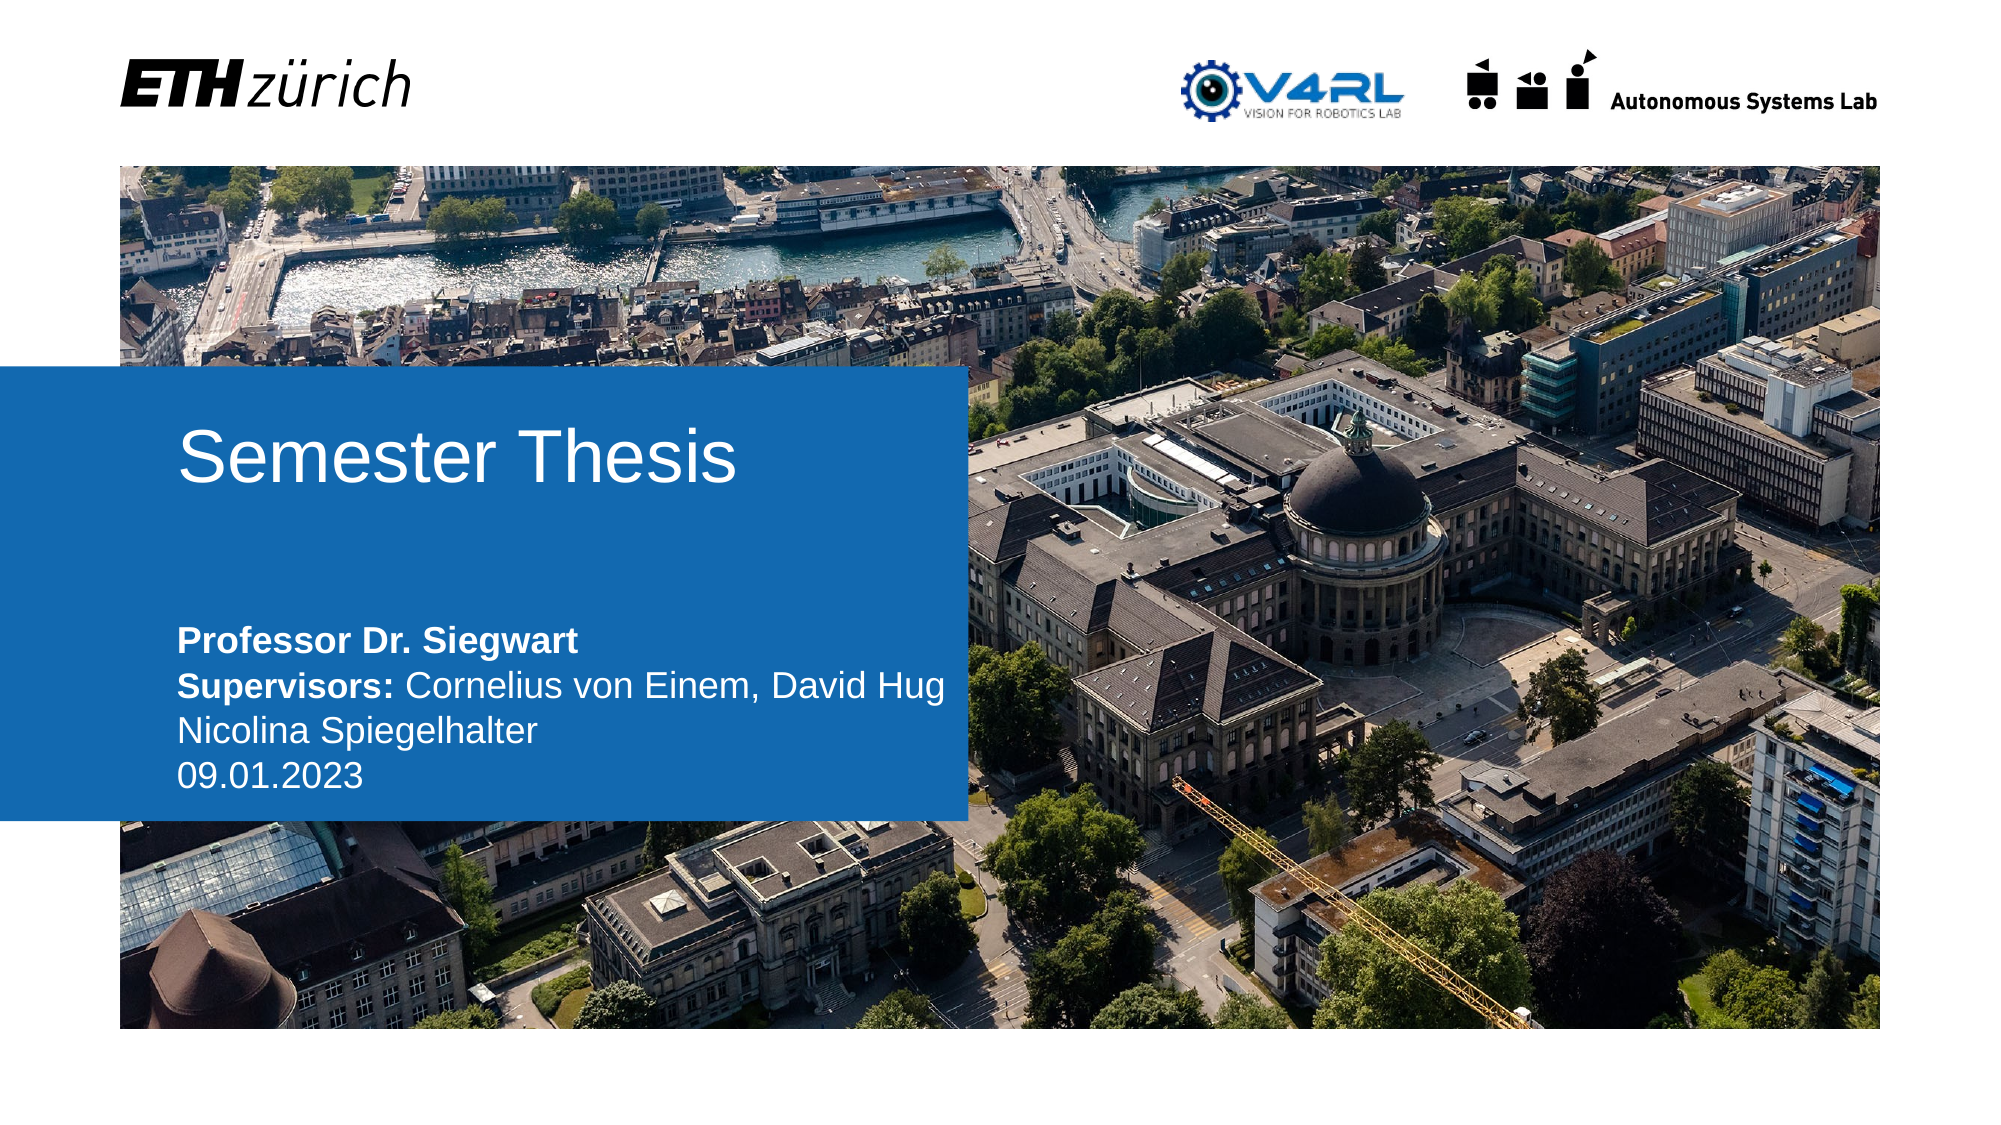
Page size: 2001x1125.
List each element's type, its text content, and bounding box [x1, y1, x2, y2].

picture [207, 166, 212, 176]
list Professor Dr. Siegwart Supervisors: Cornelius von Einem, David Hug Nicolina Spiegelhalter 09.01.2023 [176, 615, 969, 781]
picture [120, 59, 410, 107]
title Semester Thesis [0, 366, 969, 822]
picture [217, 166, 227, 173]
picture [120, 166, 1880, 1029]
picture [1181, 60, 1411, 123]
